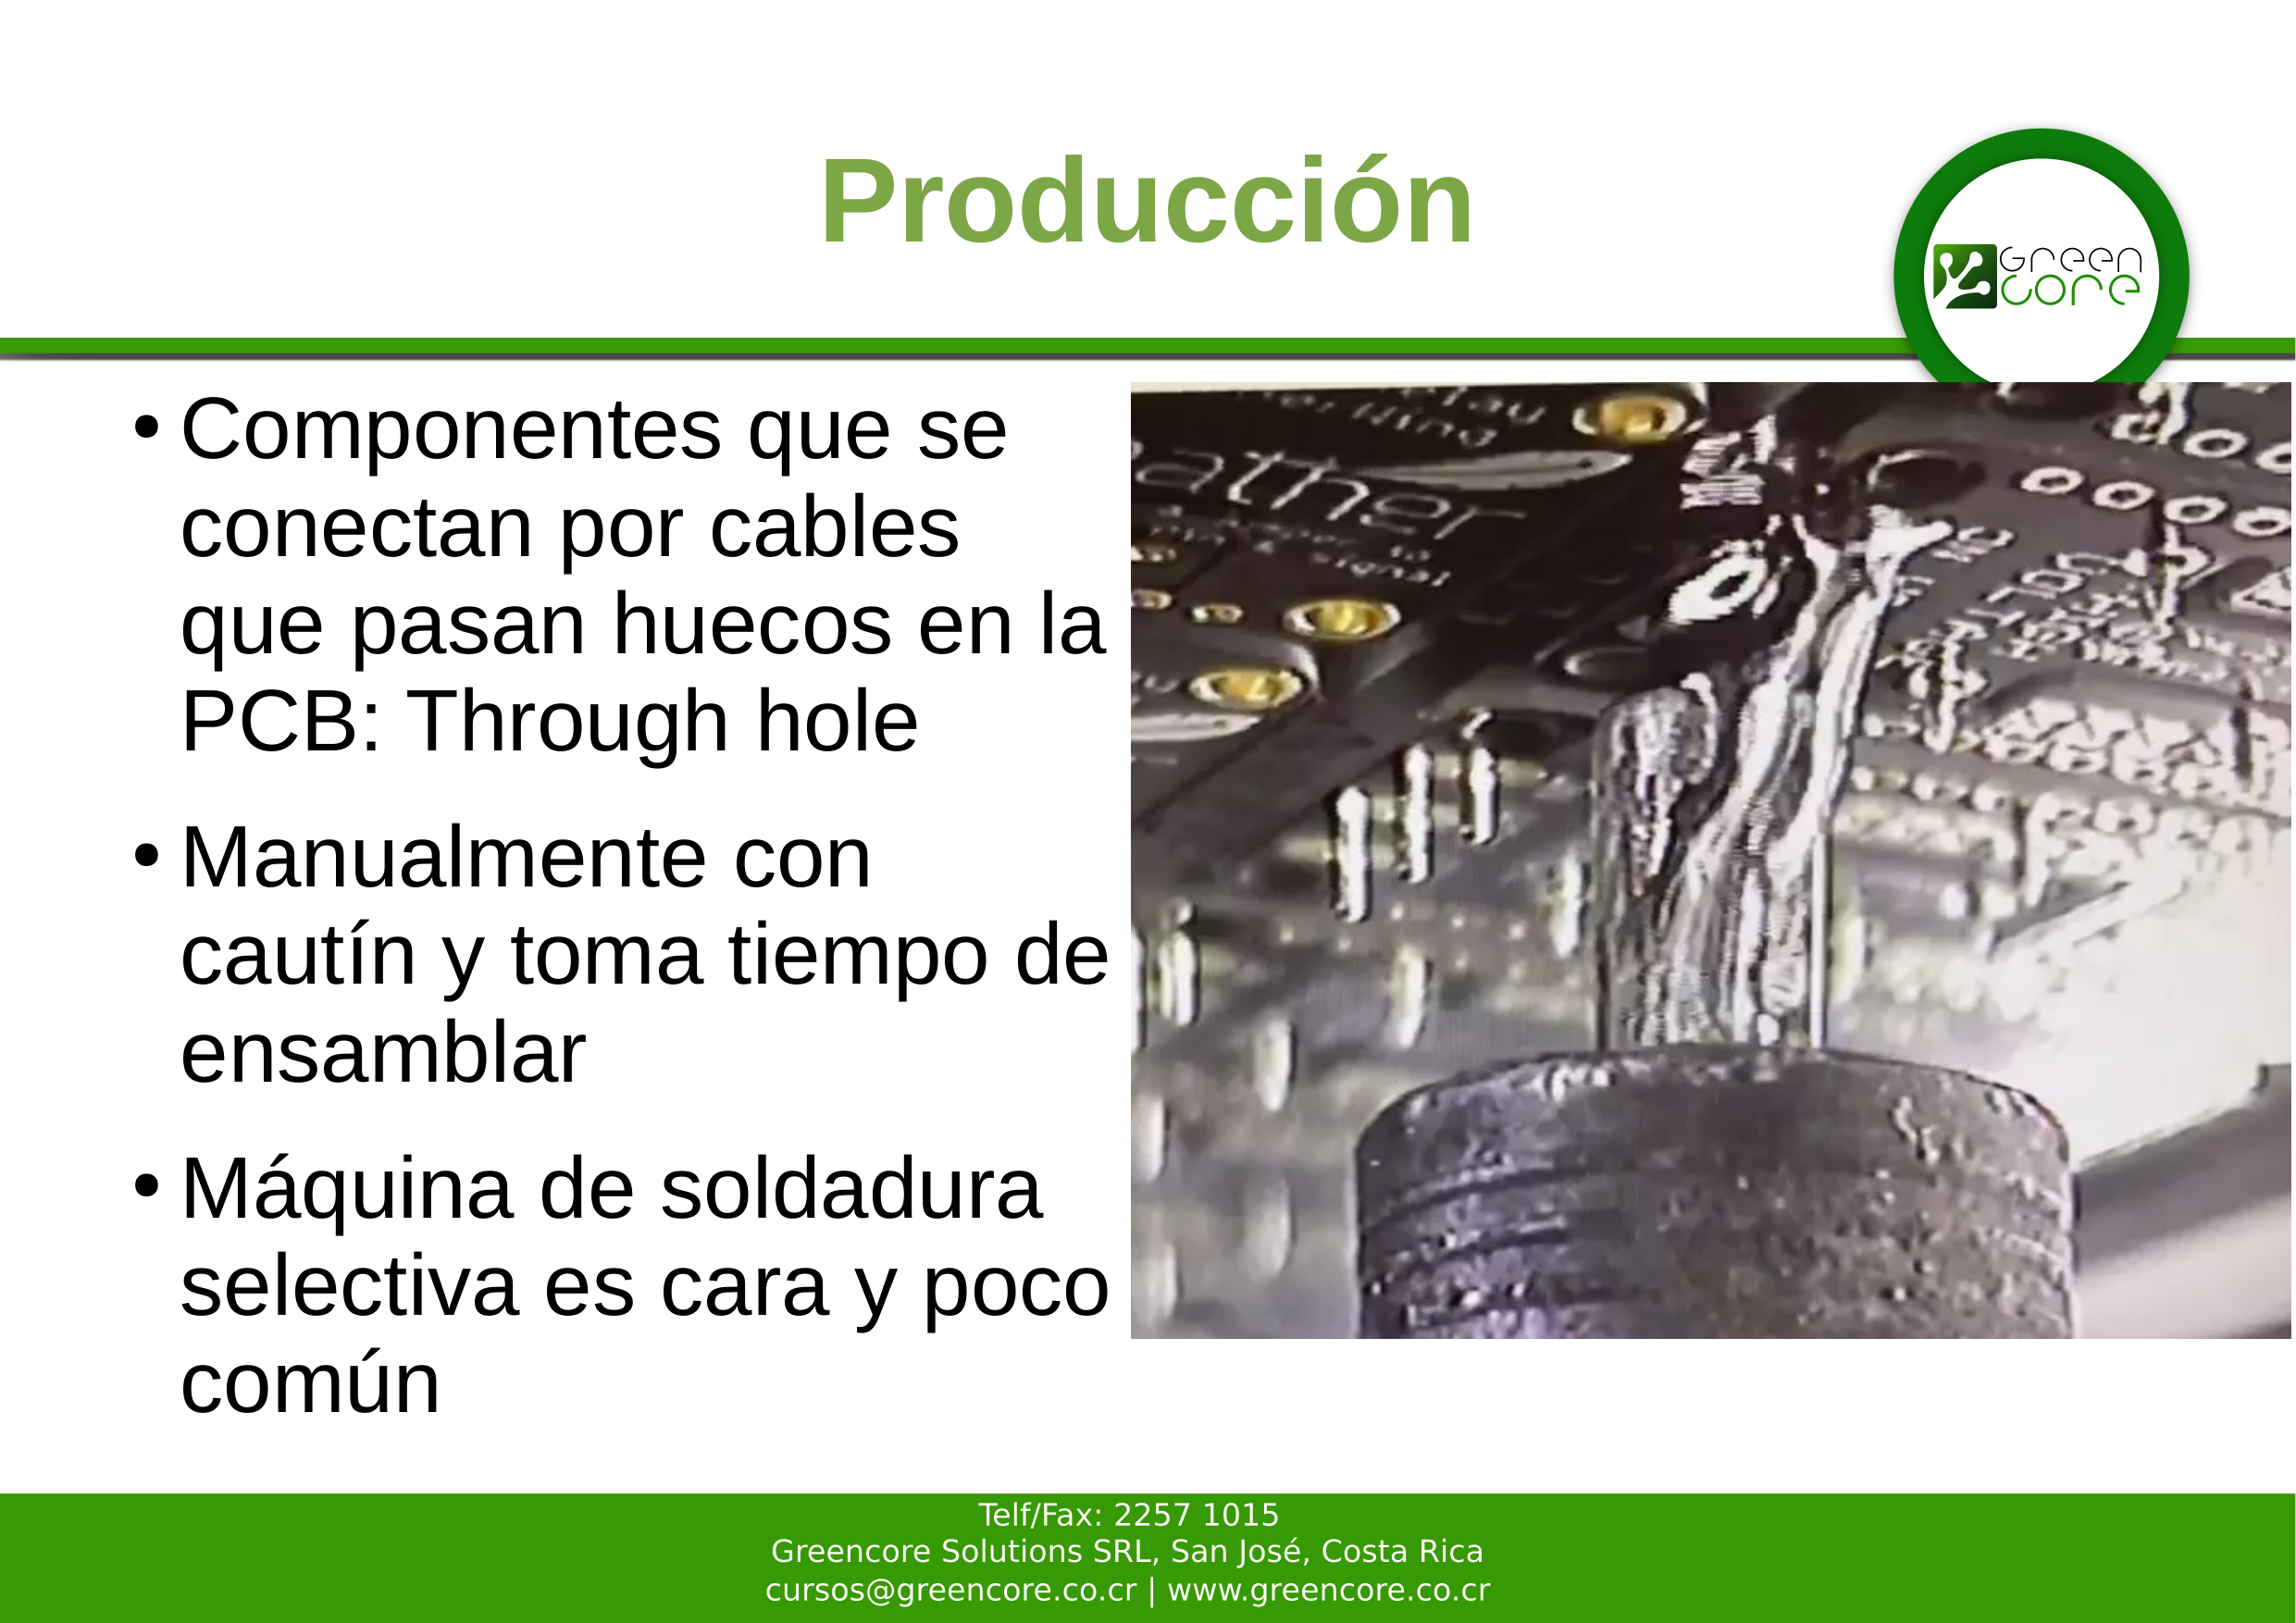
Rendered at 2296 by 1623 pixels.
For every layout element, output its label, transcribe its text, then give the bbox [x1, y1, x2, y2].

list Componentes que se conectan por cables que pasan huecos en la PCB: Through hole Manualmente con cautín y toma tiempo de ensamblar Máquina de soldadura selectiva es cara y poco común [115, 379, 1123, 1431]
title Producción [115, 64, 2181, 336]
picture [0, 0, 2296, 1623]
